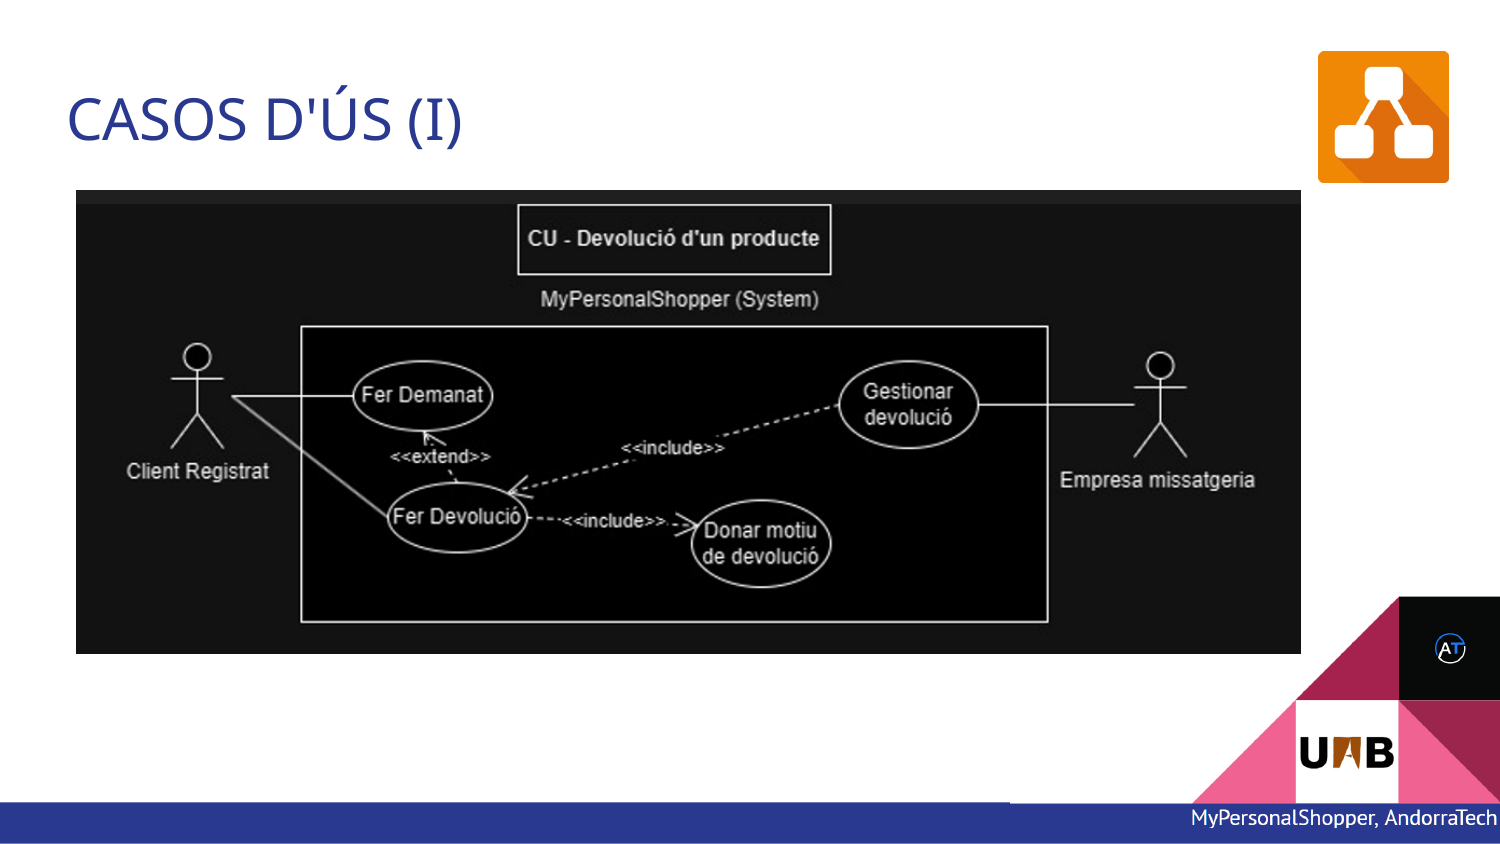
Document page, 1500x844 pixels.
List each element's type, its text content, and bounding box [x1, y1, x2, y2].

title CASOS D'ÚS (I) [51, 67, 1318, 167]
picture [76, 190, 1500, 828]
picture [1318, 51, 1449, 183]
